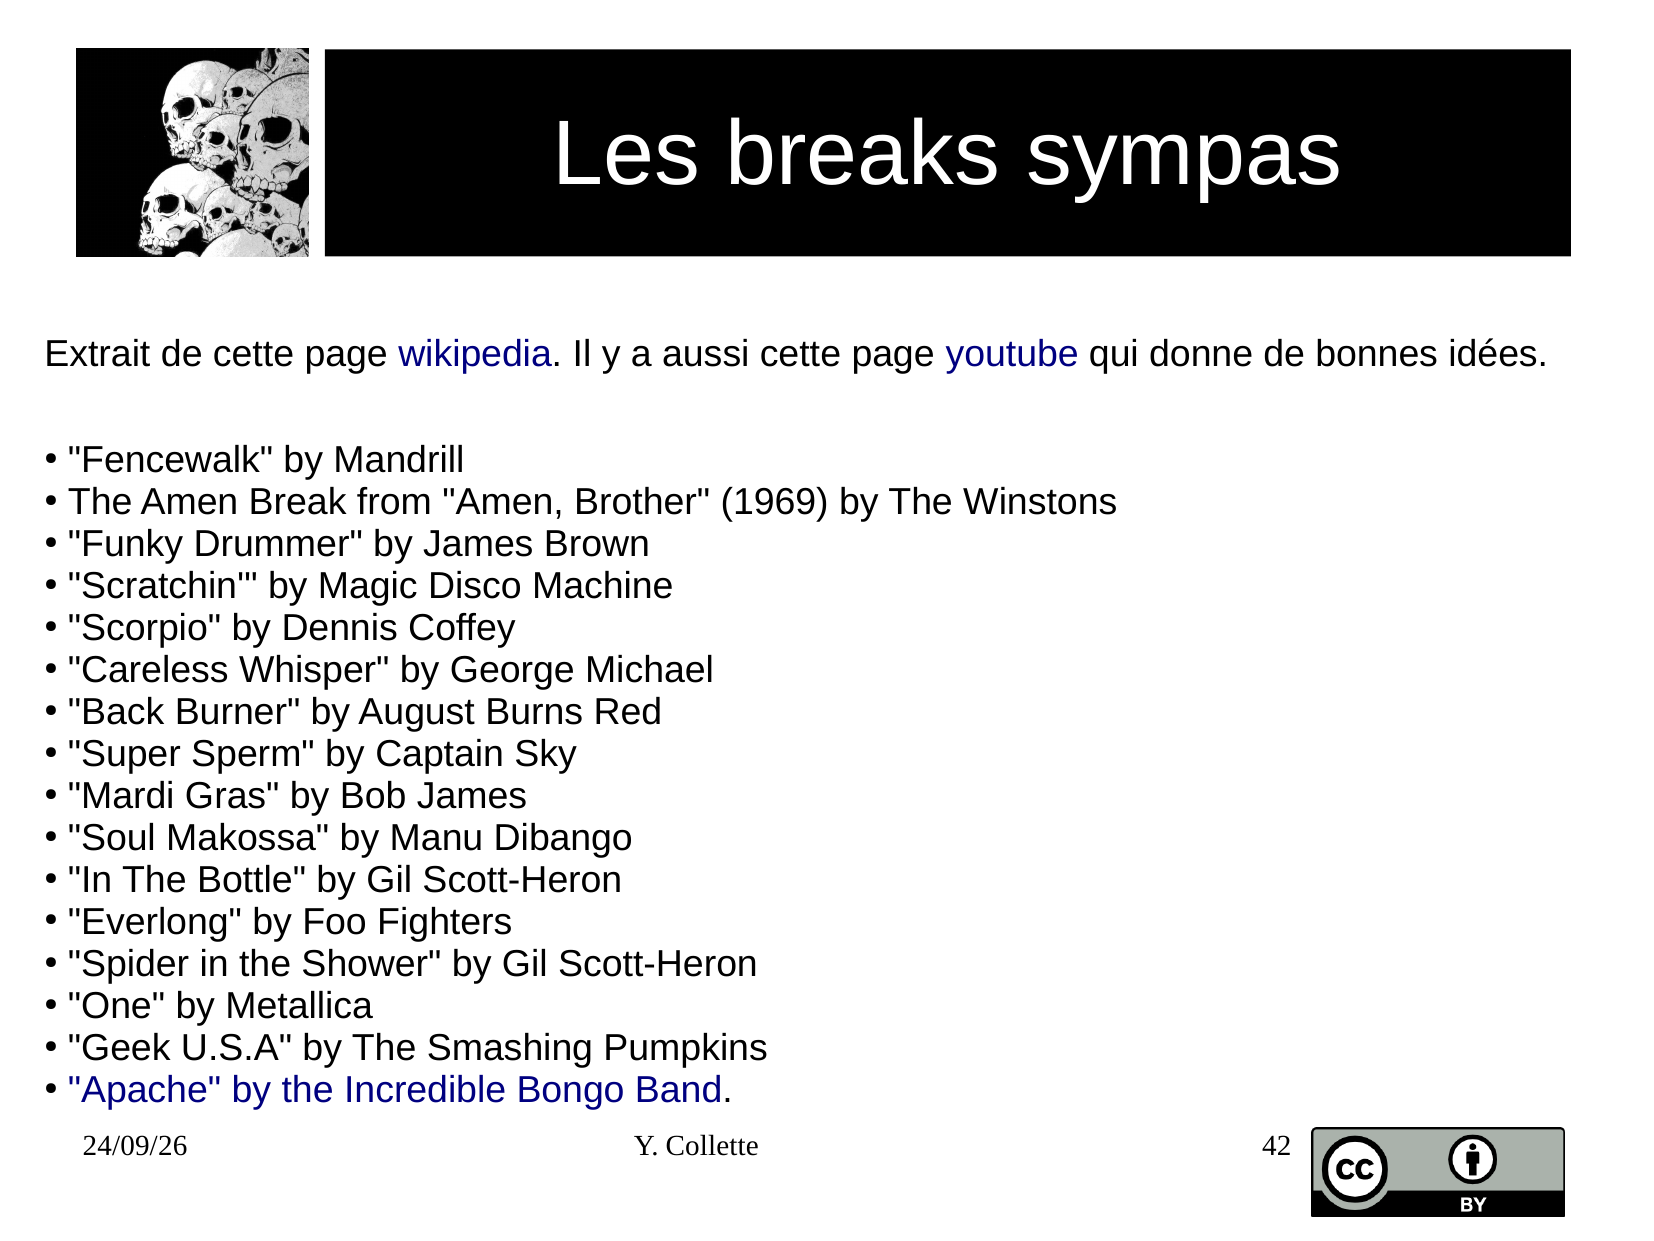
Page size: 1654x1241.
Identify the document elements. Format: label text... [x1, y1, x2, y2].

text_box Extrait de cette page wikipedia. Il y a aussi cette page youtube qui donne de bonnes idées. [29, 324, 1565, 382]
picture [1311, 1127, 1565, 1217]
title Les breaks sympas [324, 49, 1571, 257]
text_box "Fencewalk" by Mandrill The Amen Break from "Amen, Brother" (1969) by The Winstons "Funky Drummer" by James Brown "Scratchin'" by Magic Disco Machine "Scorpio" by Dennis Coffey "Careless Whisper" by George Michael "Back Burner" by August Burns Red "Super Sperm" by Captain Sky "Mardi Gras" by Bob James "Soul Makossa" by Manu Dibango "In The Bottle" by Gil Scott-Heron "Everlong" by Foo Fighters "Spider in the Shower" by Gil Scott-Heron "One" by Metallica "Geek U.S.A" by The Smashing Pumpkins "Apache" by the Incredible Bongo Band. [29, 431, 1565, 1118]
picture [76, 48, 309, 257]
